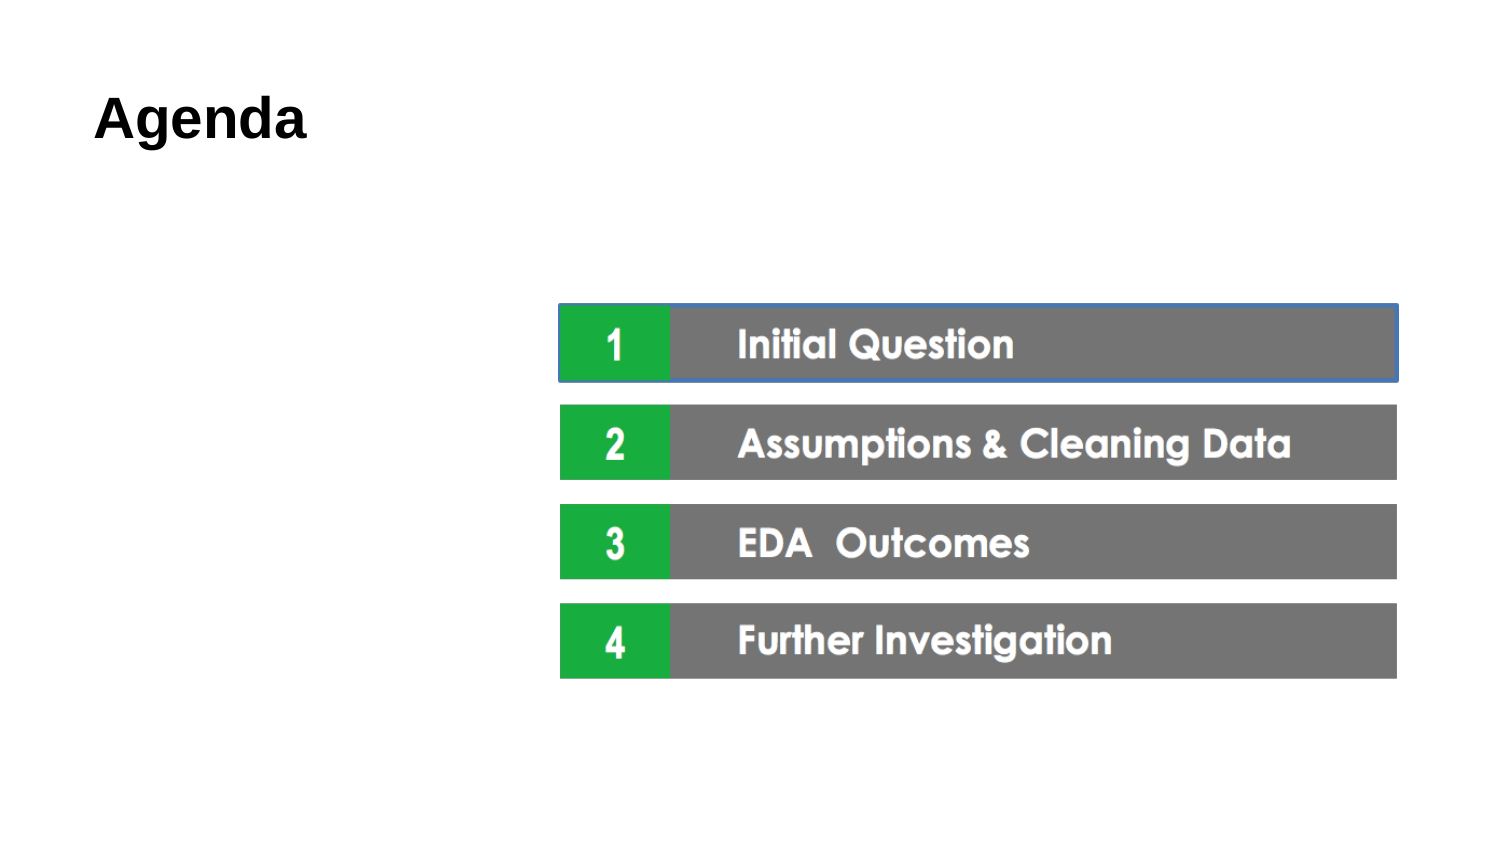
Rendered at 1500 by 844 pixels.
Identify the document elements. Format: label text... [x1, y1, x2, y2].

title Agenda [0, 10, 592, 165]
picture [558, 301, 1399, 694]
